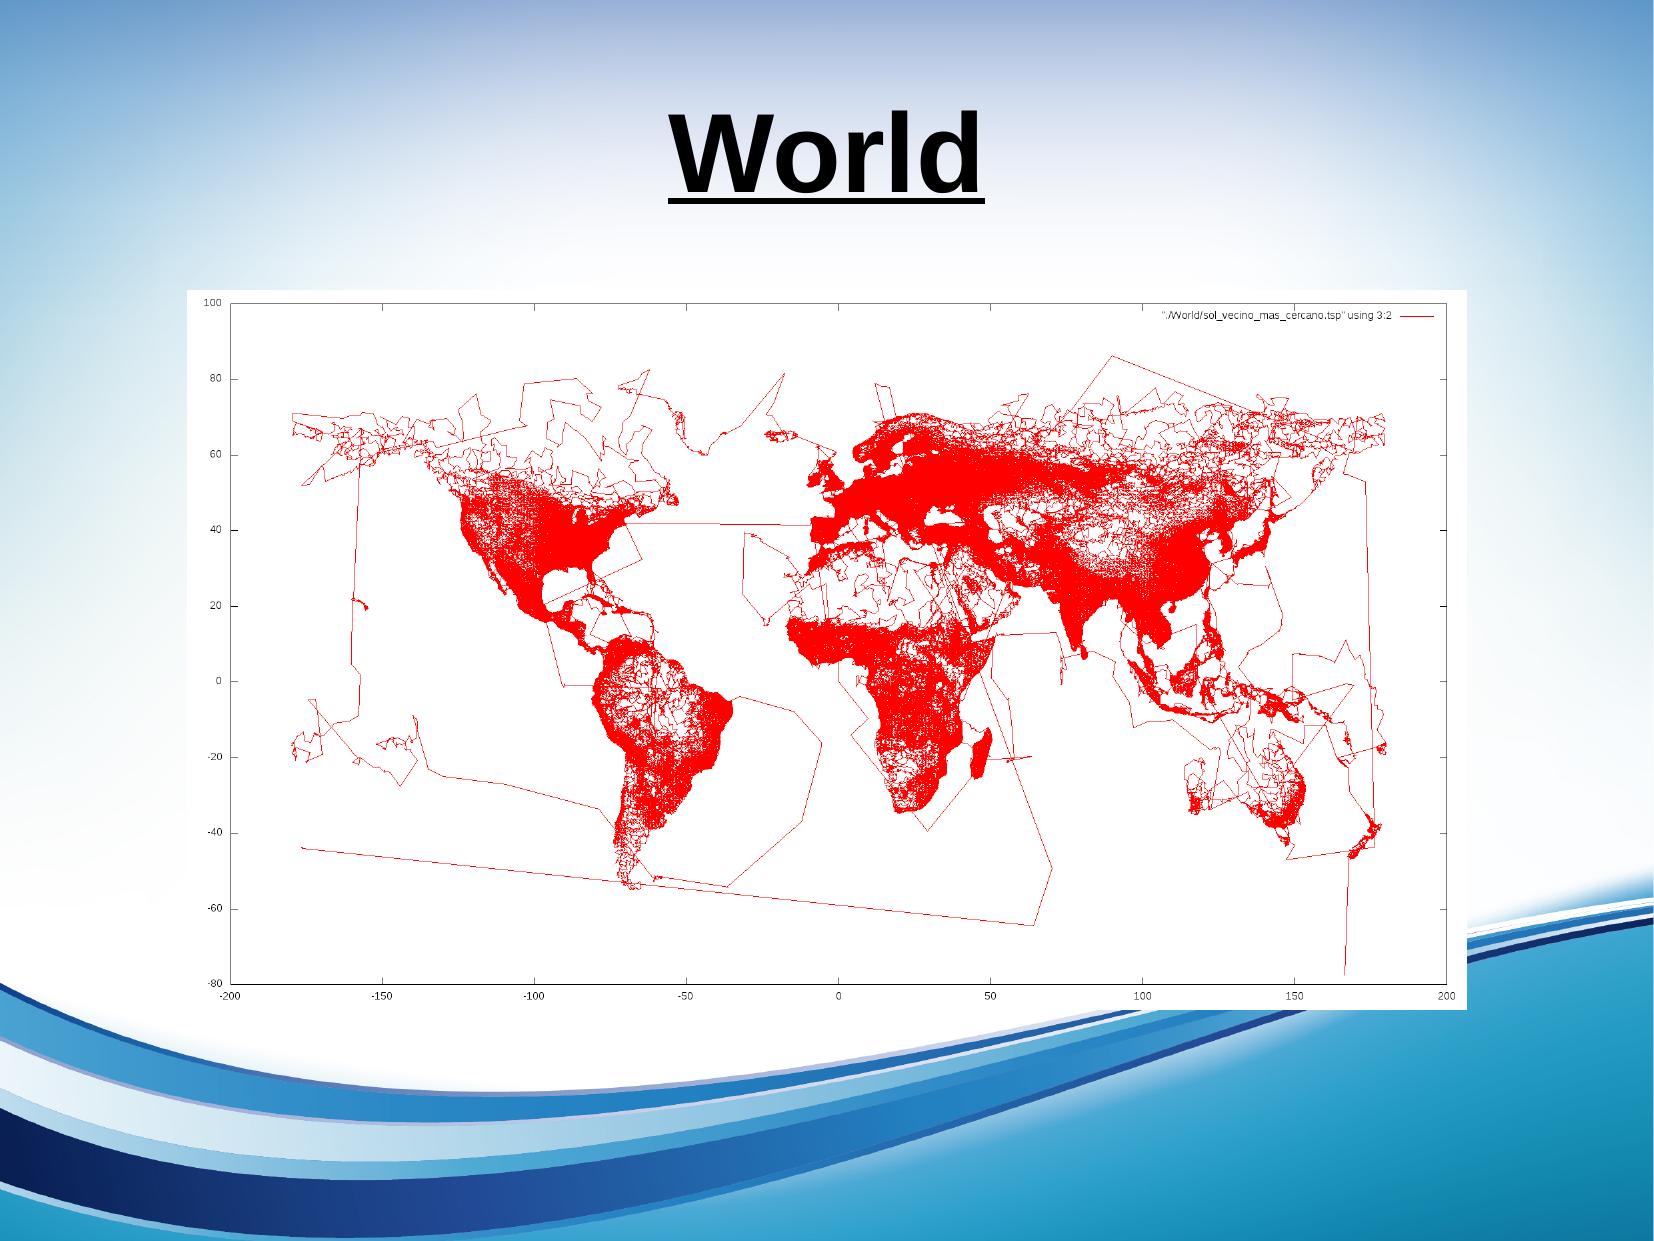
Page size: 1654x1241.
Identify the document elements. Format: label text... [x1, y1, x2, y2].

picture [0, 0, 1654, 1241]
title World [82, 49, 1571, 257]
